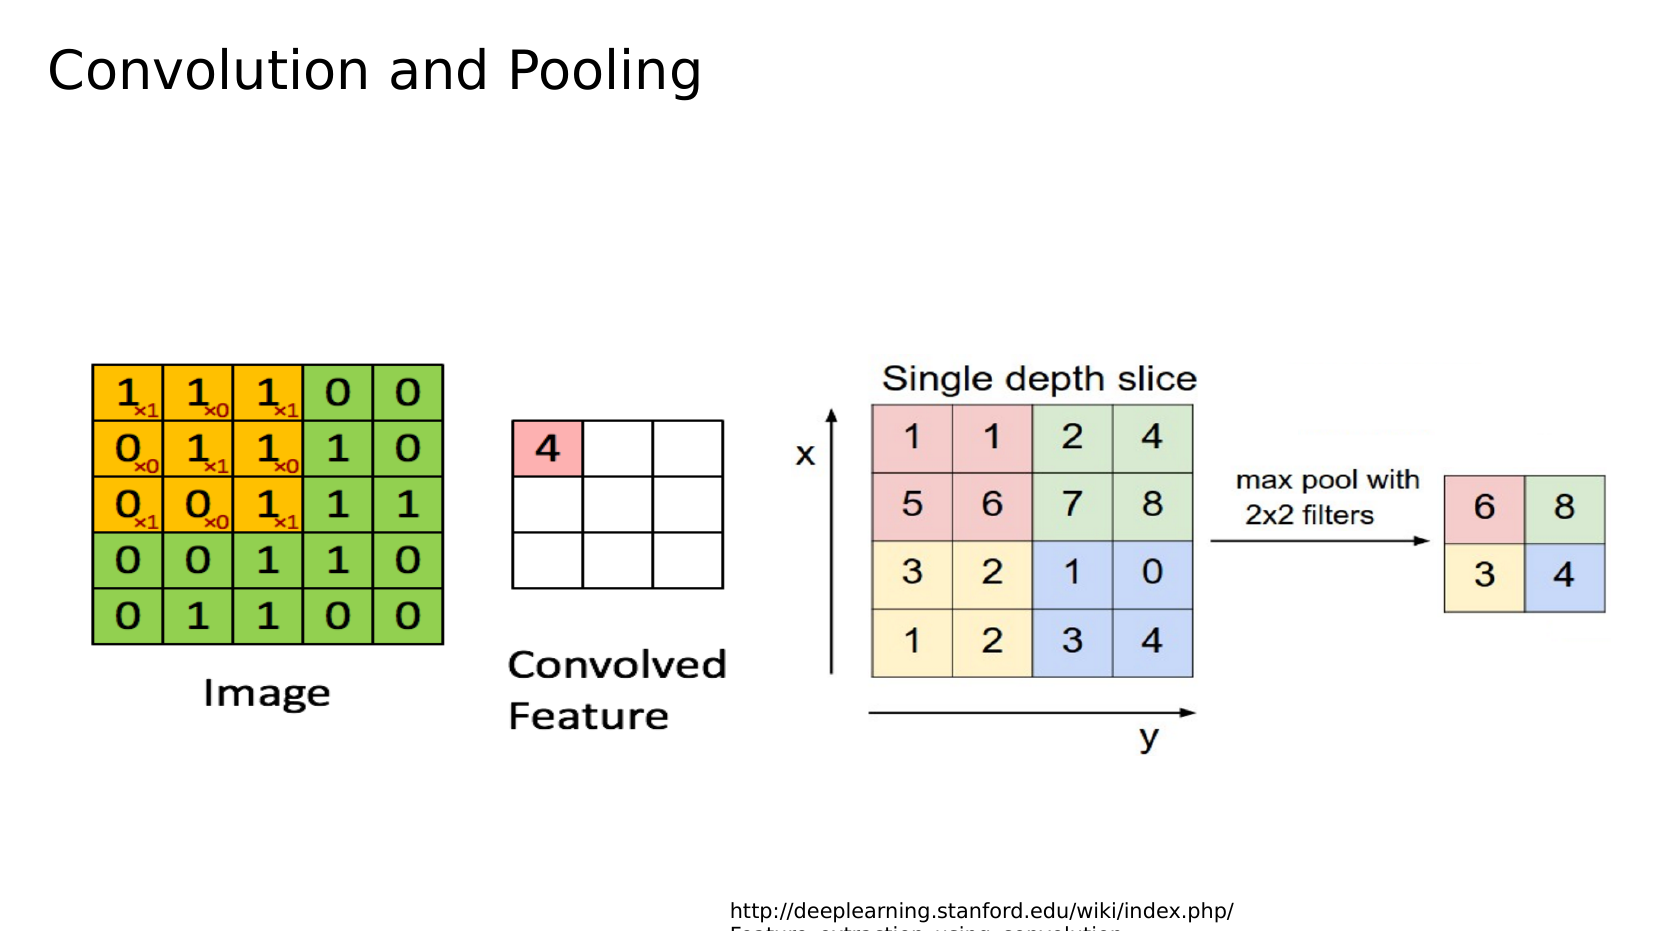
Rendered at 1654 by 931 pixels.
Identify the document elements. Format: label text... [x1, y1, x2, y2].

title Convolution and Pooling [47, 23, 1536, 119]
picture [791, 354, 1611, 756]
text_box http://deeplearning.stanford.edu/wiki/index.php/Feature_extraction_using_convolution [715, 891, 1642, 931]
picture [23, 309, 790, 756]
